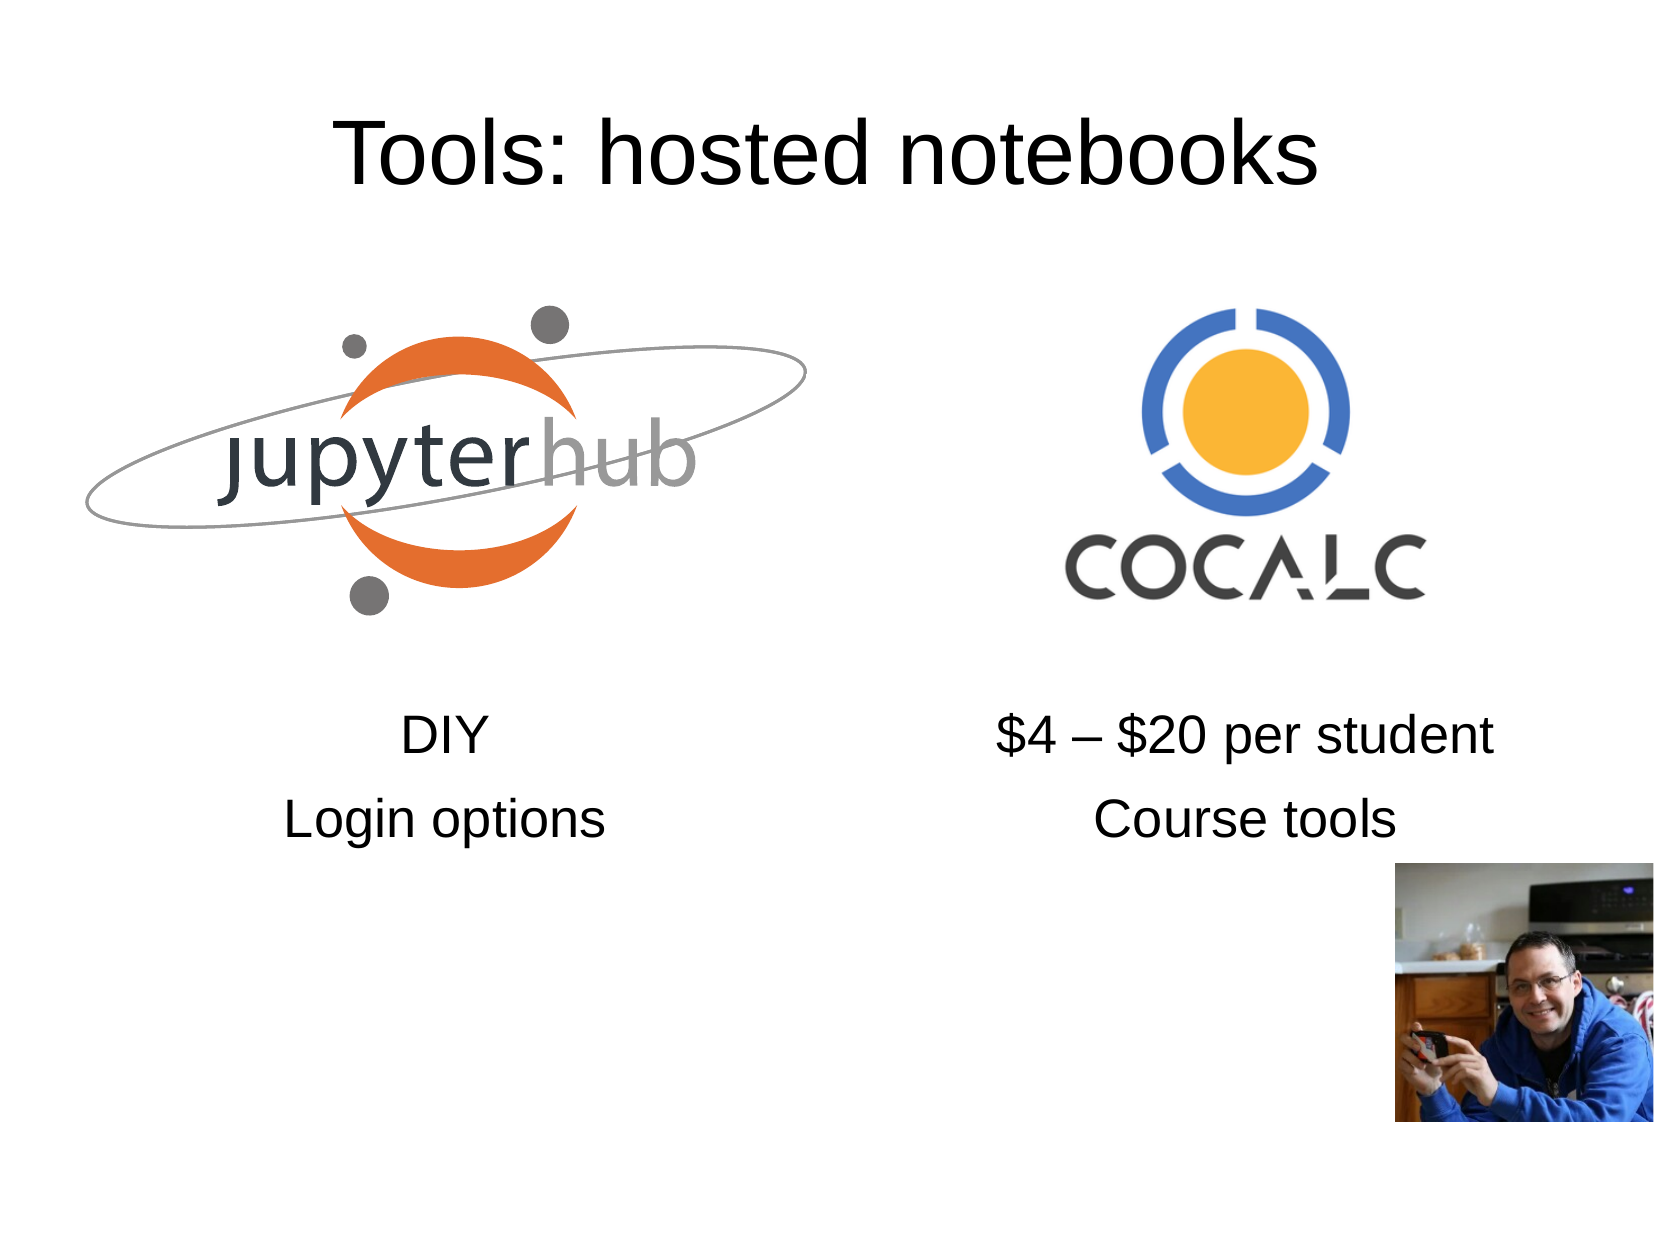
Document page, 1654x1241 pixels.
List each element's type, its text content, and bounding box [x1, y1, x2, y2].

picture [1395, 863, 1654, 1123]
picture [82, 304, 809, 618]
picture [1051, 289, 1441, 612]
text_box $4 – $20 per student Course tools [897, 696, 1595, 857]
title Tools: hosted notebooks [82, 49, 1571, 257]
text_box DIY Login options [97, 696, 795, 857]
